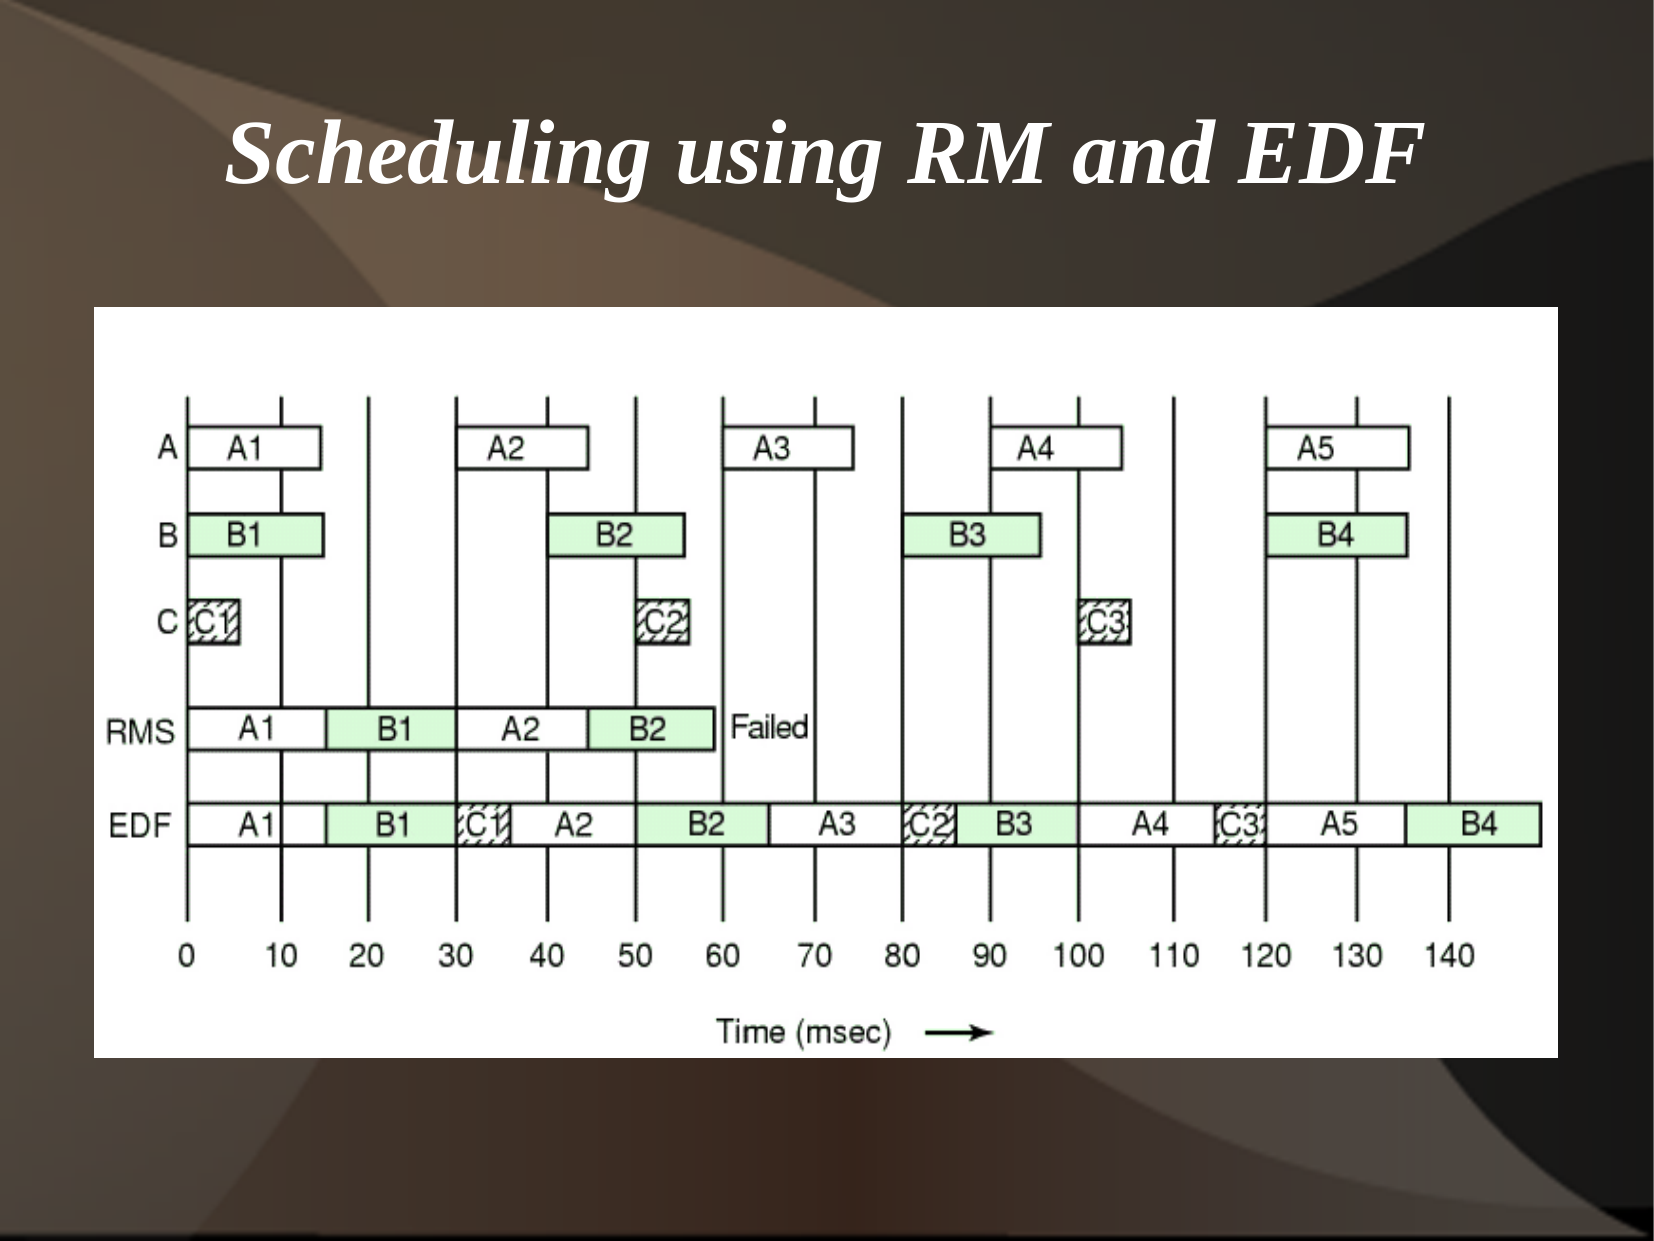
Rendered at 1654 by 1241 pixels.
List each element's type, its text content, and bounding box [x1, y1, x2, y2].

picture [0, 0, 1654, 1241]
title Scheduling using RM and EDF [82, 56, 1571, 250]
